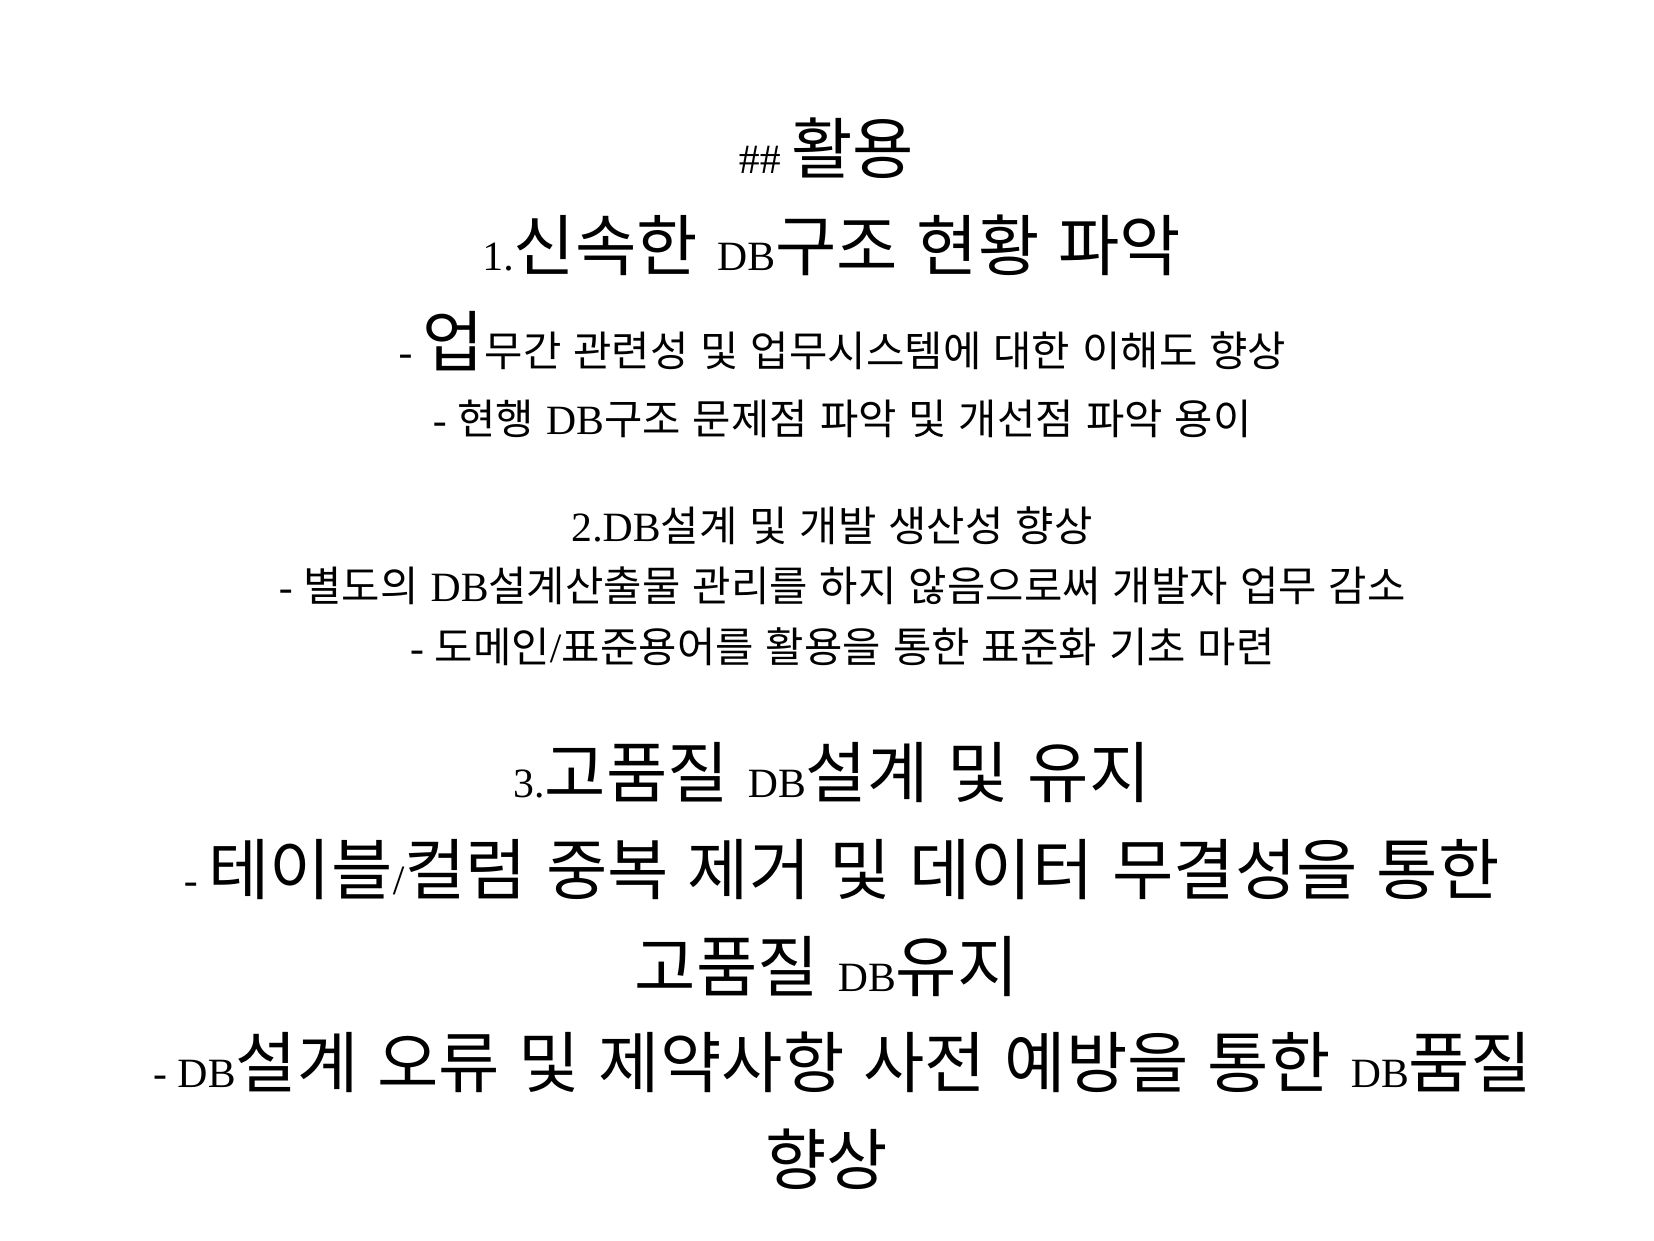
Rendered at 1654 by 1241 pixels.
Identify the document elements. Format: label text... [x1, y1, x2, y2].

subtitle ## 활용 1.신속한 DB구조 현황 파악 - 업무간 관련성 및 업무시스템에 대한 이해도 향상 - 현행 DB구조 문제점 파악 및 개선점 파악 용이 2.DB설계 및 개발 생산성 향상 - 별도의 DB설계산출물 관리를 하지 않음으로써 개발자 업무 감소 - 도메인/표준용어를 활용을 통한 표준화 기초 마련 3.고품질 DB설계 및 유지 - 테이블/컬럼 중복 제거 및 데이터 무결성을 통한 고품질 DB유지 - DB설계 오류 및 제약사항 사전 예방을 통한 DB품질 향상 [82, 193, 1571, 1106]
